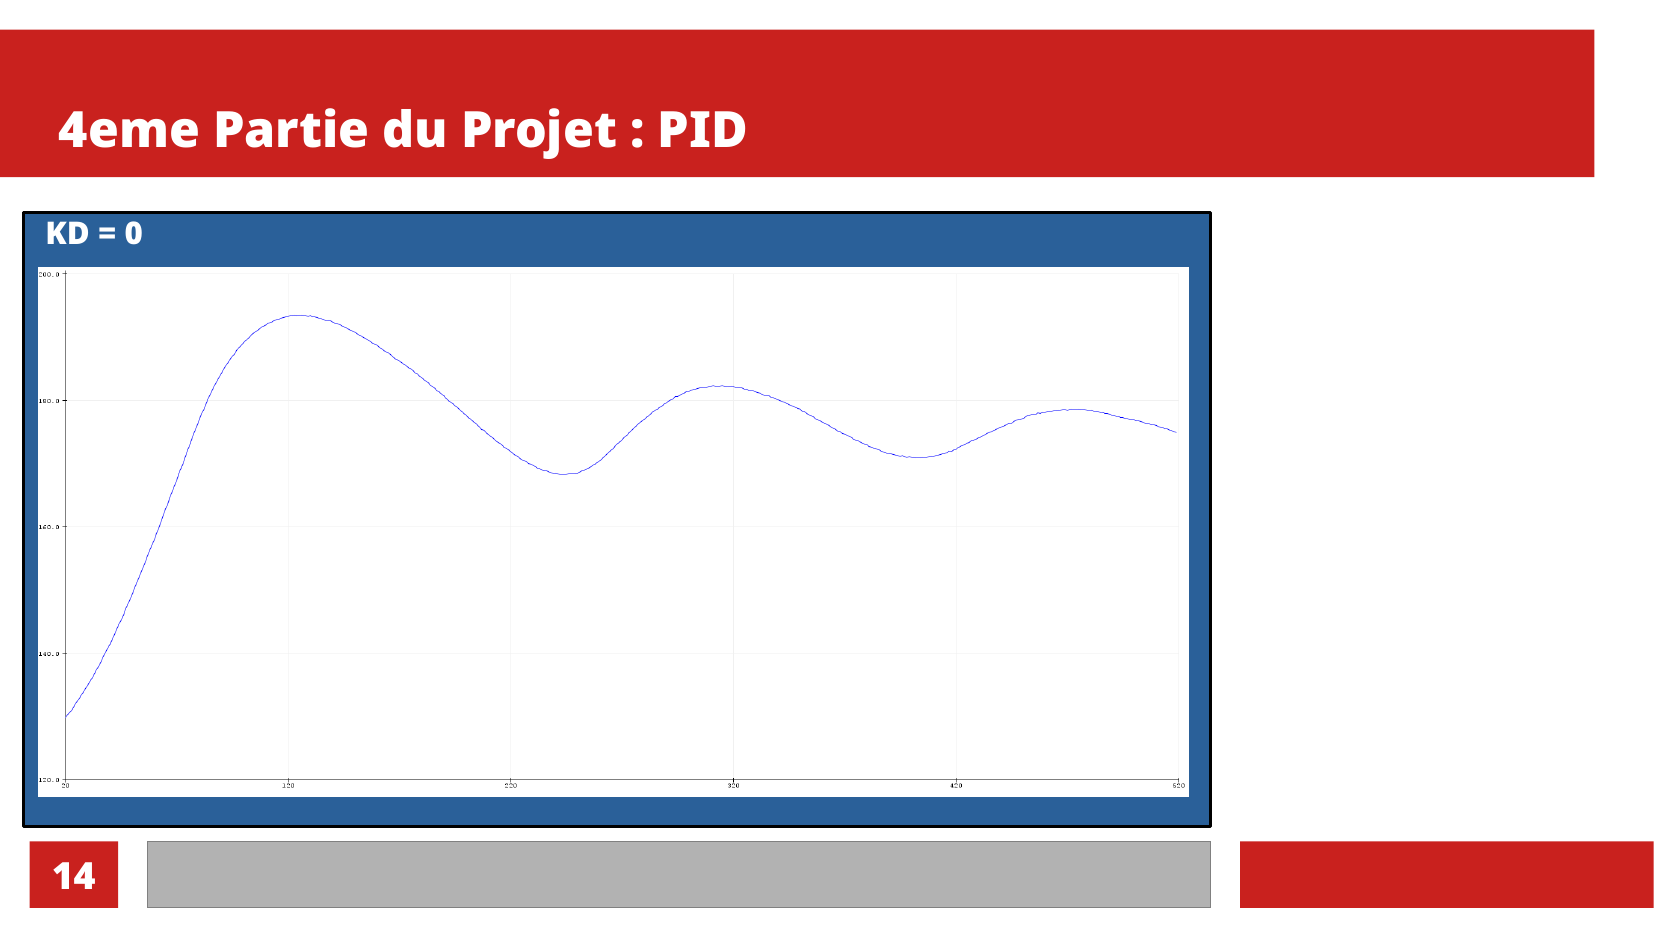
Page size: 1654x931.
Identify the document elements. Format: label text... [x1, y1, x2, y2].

text_box [23, 212, 1211, 827]
title 4eme Partie du Projet : PID [59, 44, 1595, 163]
picture [38, 267, 1189, 797]
title PID : KP = 1 KI = 0 KD = 0 [45, 208, 512, 254]
